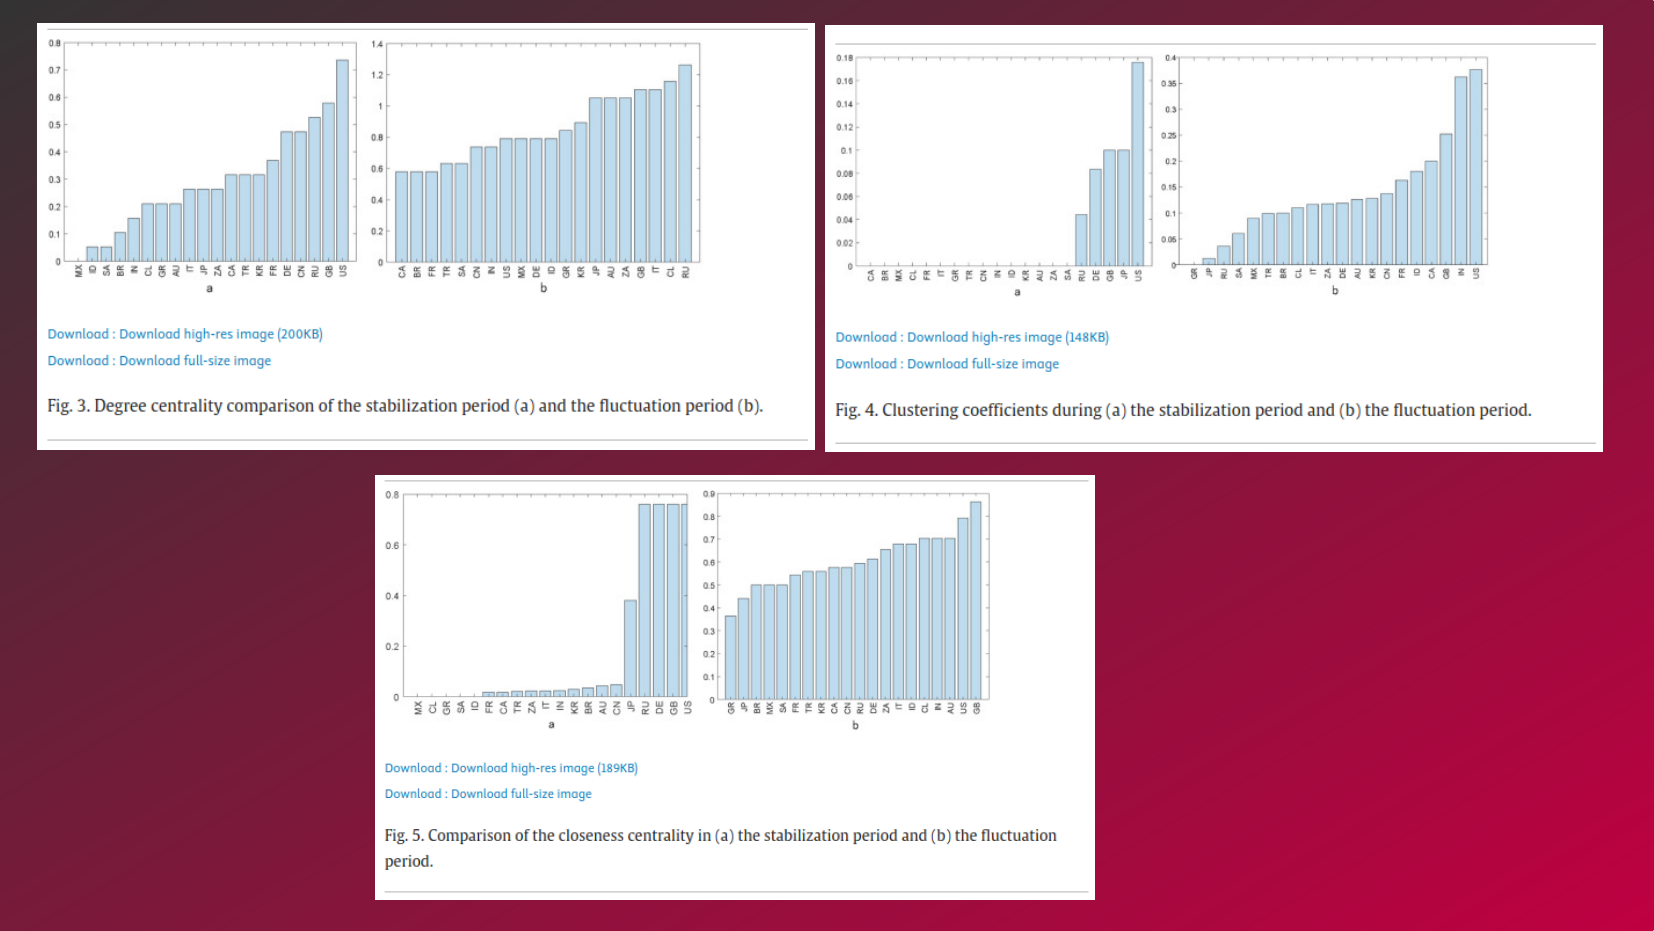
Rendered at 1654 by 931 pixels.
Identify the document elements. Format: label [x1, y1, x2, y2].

picture [37, 23, 815, 451]
picture [825, 25, 1603, 452]
picture [375, 475, 1095, 901]
